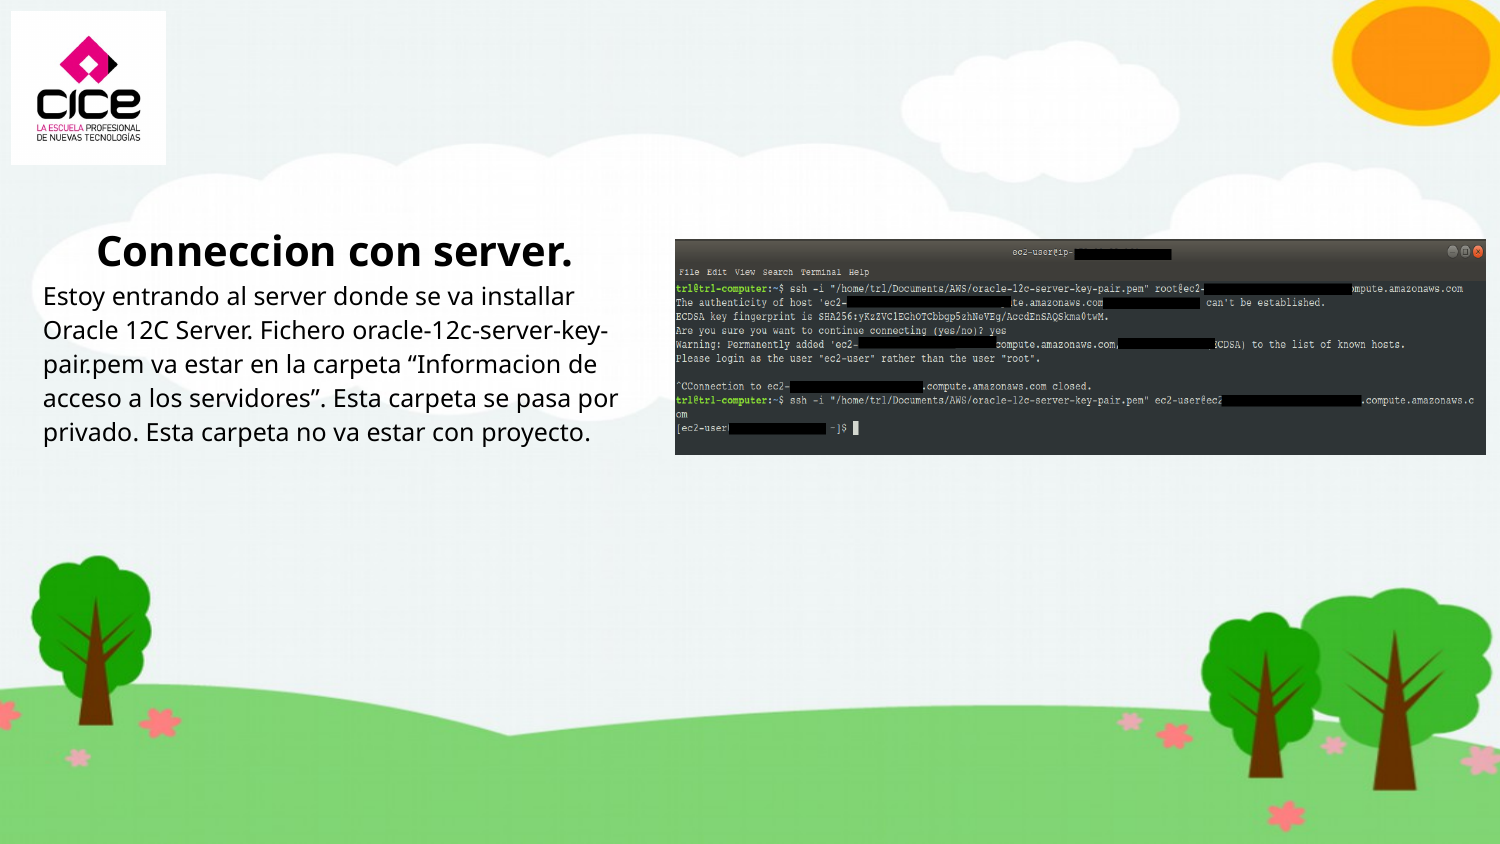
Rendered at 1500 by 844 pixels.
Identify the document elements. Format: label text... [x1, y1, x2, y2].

title Conneccion con server. Estoy entrando al server donde se va installar Oracle 12C Server. Fichero oracle-12c-server-key-pair.pem va estar en la carpeta “Informacion de acceso a los servidores”. Esta carpeta se pasa por privado. Esta carpeta no va estar con proyecto. [42, 235, 646, 436]
picture [0, 0, 1500, 844]
